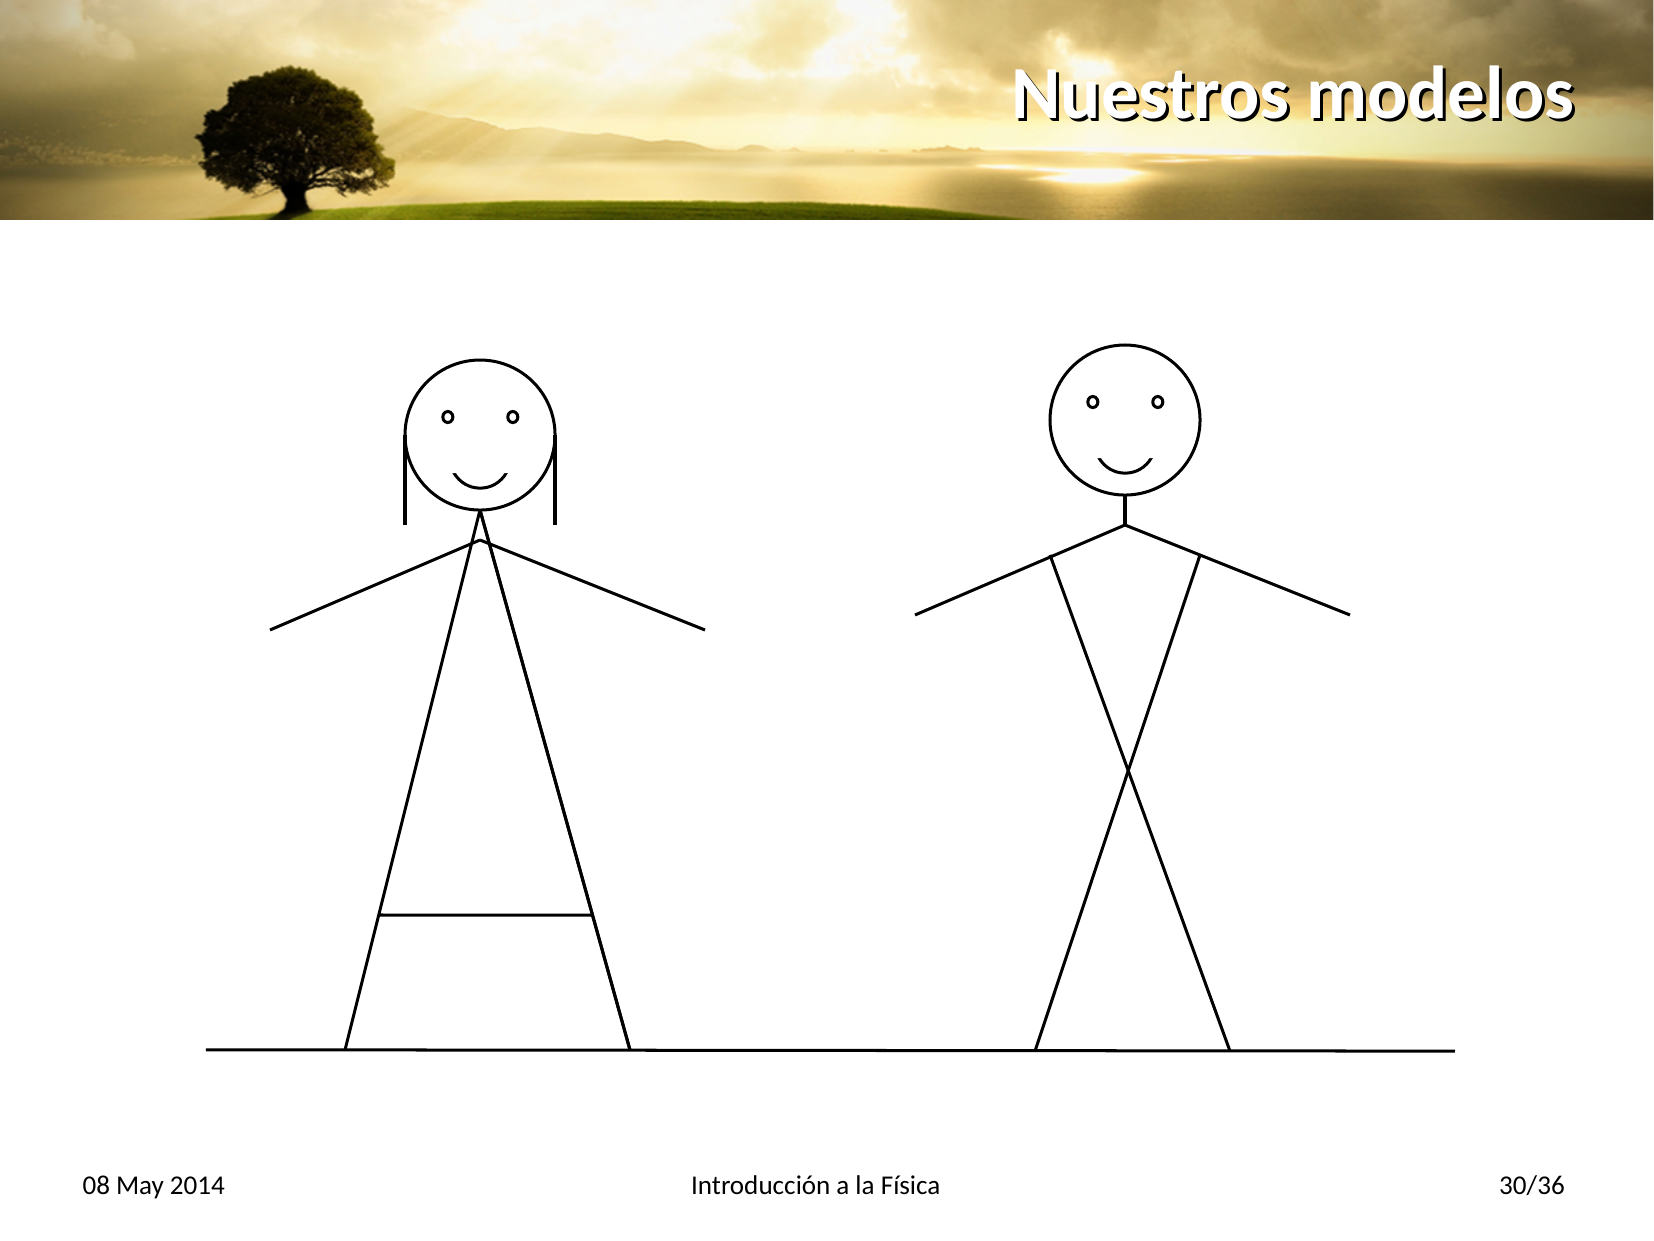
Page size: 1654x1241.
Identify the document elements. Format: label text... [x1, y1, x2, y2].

title Nuestros modelos [86, 49, 1576, 151]
text_box [443, 398, 519, 474]
text_box [1088, 383, 1164, 459]
picture [0, 0, 1654, 220]
